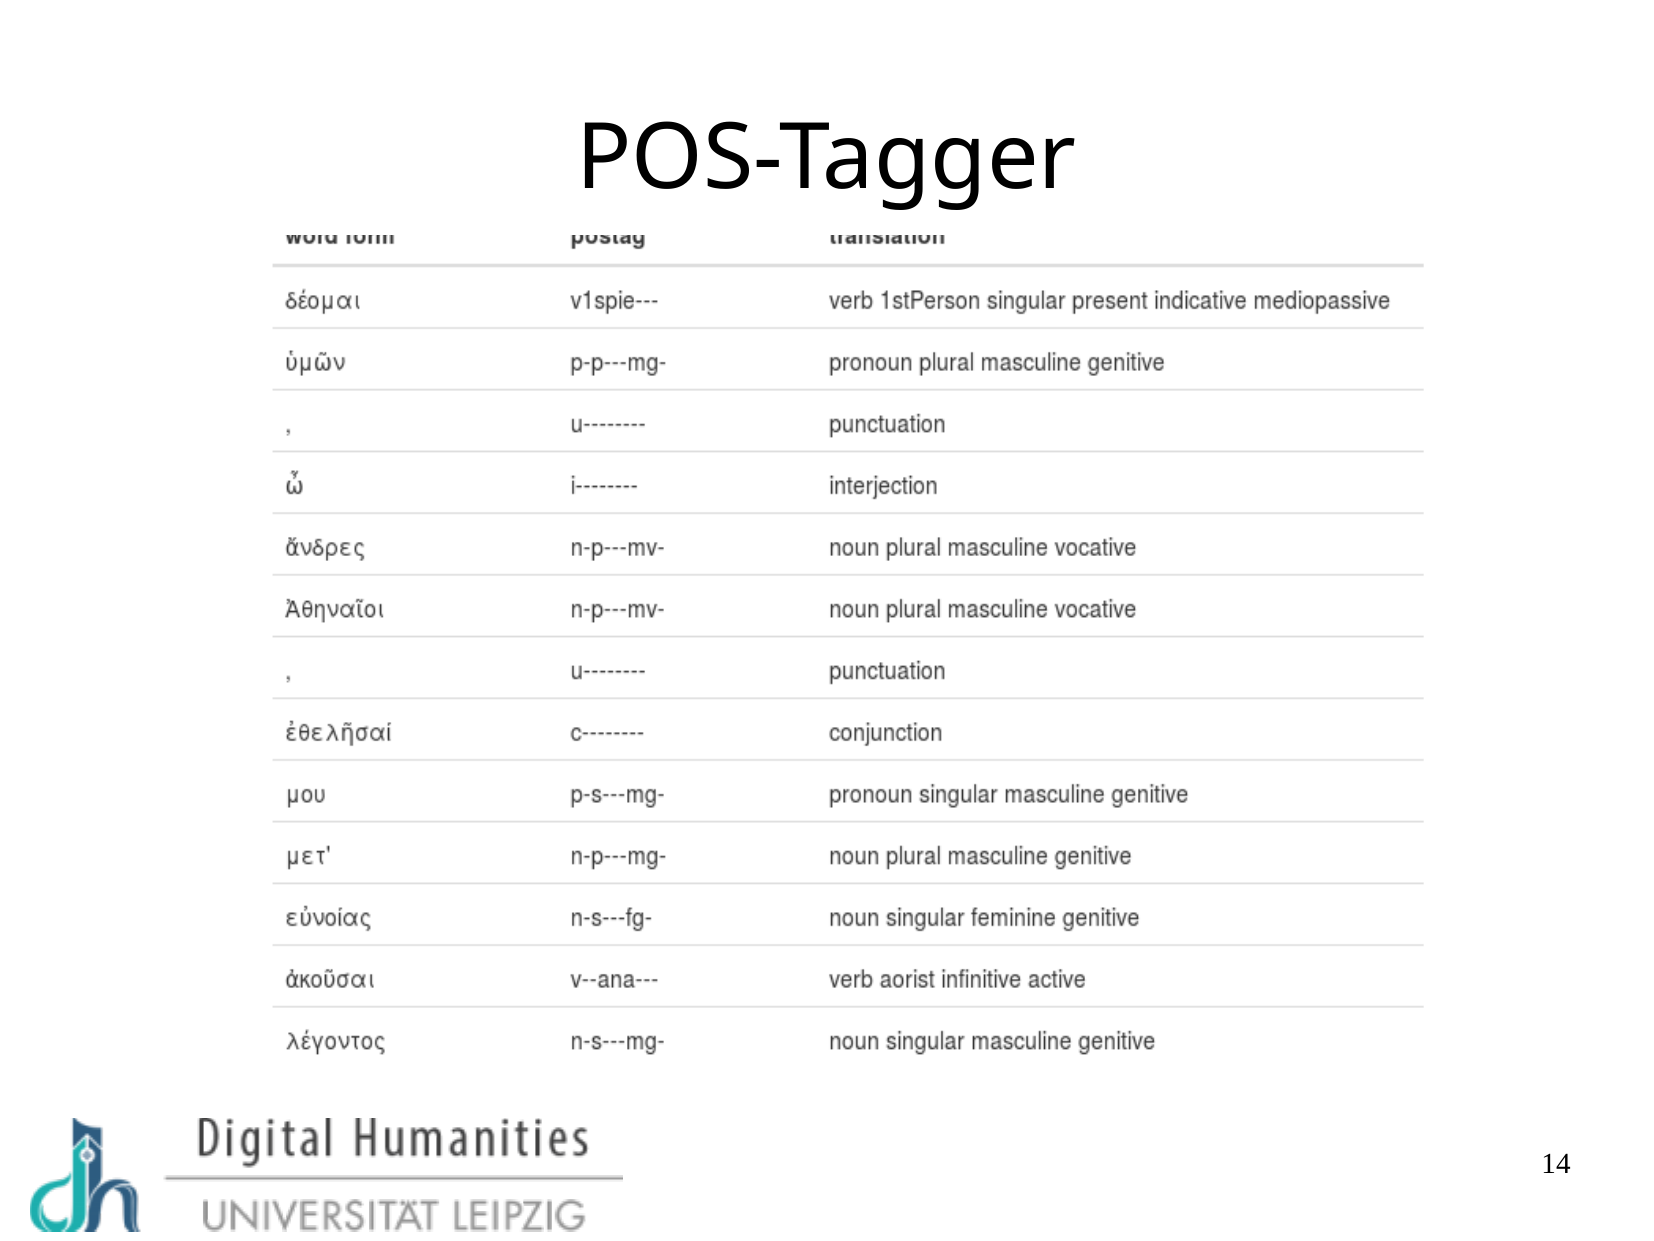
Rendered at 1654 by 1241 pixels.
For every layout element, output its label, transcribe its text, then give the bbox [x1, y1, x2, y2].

title POS-Tagger [82, 49, 1571, 257]
picture [265, 235, 1424, 1066]
picture [30, 1118, 623, 1232]
